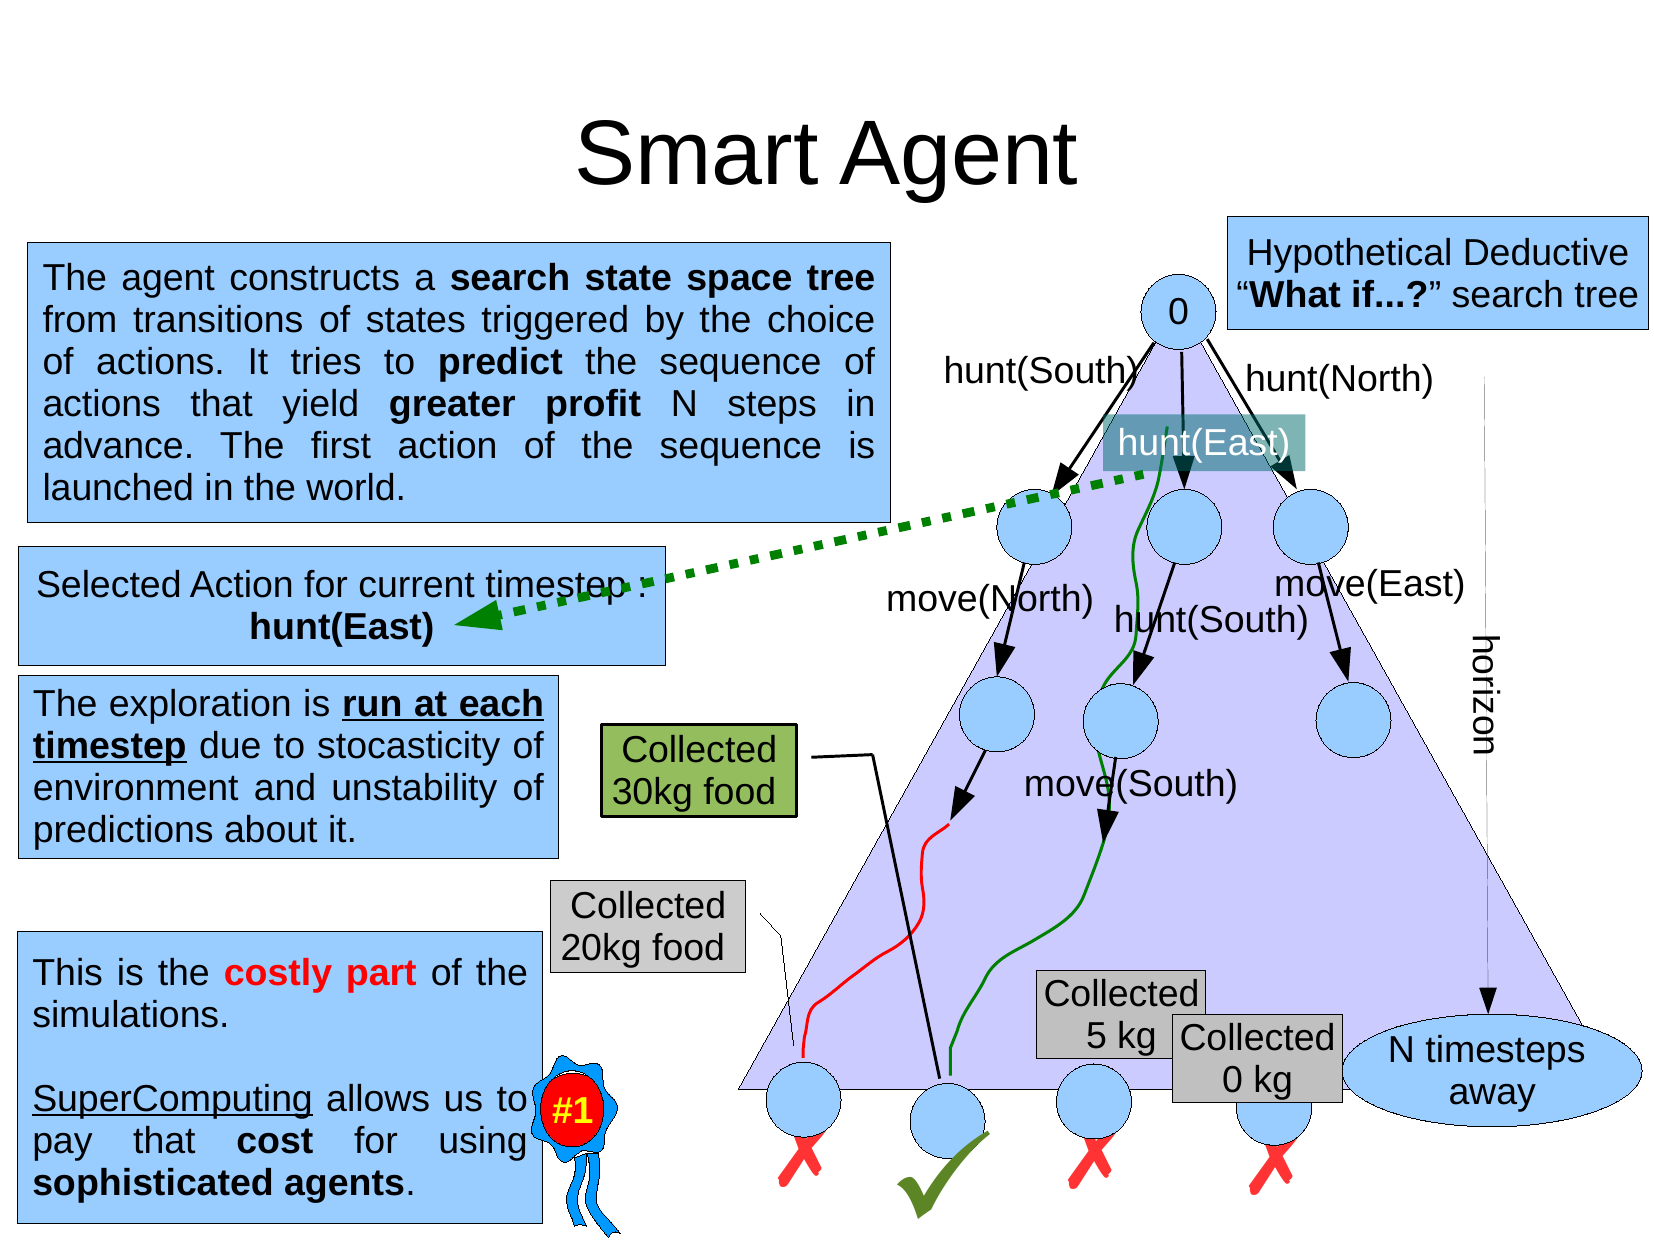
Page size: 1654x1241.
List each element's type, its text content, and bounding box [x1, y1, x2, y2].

text_box [1236, 1103, 1312, 1146]
text_box Selected Action for current timestep : hunt(East) [18, 546, 666, 666]
text_box The agent constructs a search state space tree from transitions of states triggered by the choice of actions. It tries to predict the sequence of actions that yield greater profit N steps in advance. The first action of the sequence is launched in the world. [27, 242, 891, 523]
text_box Collected 0 kg [1172, 1014, 1343, 1103]
text_box Collected 20kg food [551, 881, 745, 972]
text_box The exploration is run at each timestep due to stocasticity of environment and unstability of predictions about it. [18, 675, 559, 859]
text_box This is the costly part of the simulations. SuperComputing allows us to pay that cost for using sophisticated agents. [17, 931, 543, 1224]
text_box ✗ [764, 1095, 849, 1223]
text_box [996, 436, 1158, 591]
text_box [1115, 342, 1242, 414]
text_box Hypothetical Deductive “What if...?” search tree [1227, 216, 1649, 330]
text_box hunt(South) [928, 342, 1154, 400]
text_box [1135, 472, 1349, 591]
text_box #1 [541, 1073, 603, 1146]
text_box hunt(East) [1103, 414, 1306, 472]
text_box [531, 1055, 621, 1238]
text_box [1343, 1080, 1350, 1090]
text_box Collected 5 kg [1036, 970, 1206, 1059]
text_box hunt(South) [1099, 591, 1325, 649]
text_box move(East) [1259, 554, 1481, 612]
text_box hunt(North) [1230, 350, 1450, 408]
text_box N timesteps away [1343, 1014, 1643, 1127]
text_box [1488, 855, 1583, 1025]
text_box Collected 30kg food [602, 725, 797, 816]
text_box 0 [1140, 274, 1217, 350]
text_box ✓ [873, 1134, 1011, 1241]
text_box ✗ [1055, 1097, 1139, 1225]
text_box [738, 612, 1487, 1139]
text_box move(South) [1009, 754, 1254, 812]
title Smart Agent [82, 49, 1571, 257]
text_box move(North) [871, 569, 1110, 627]
text_box ✗ [1235, 1103, 1319, 1231]
